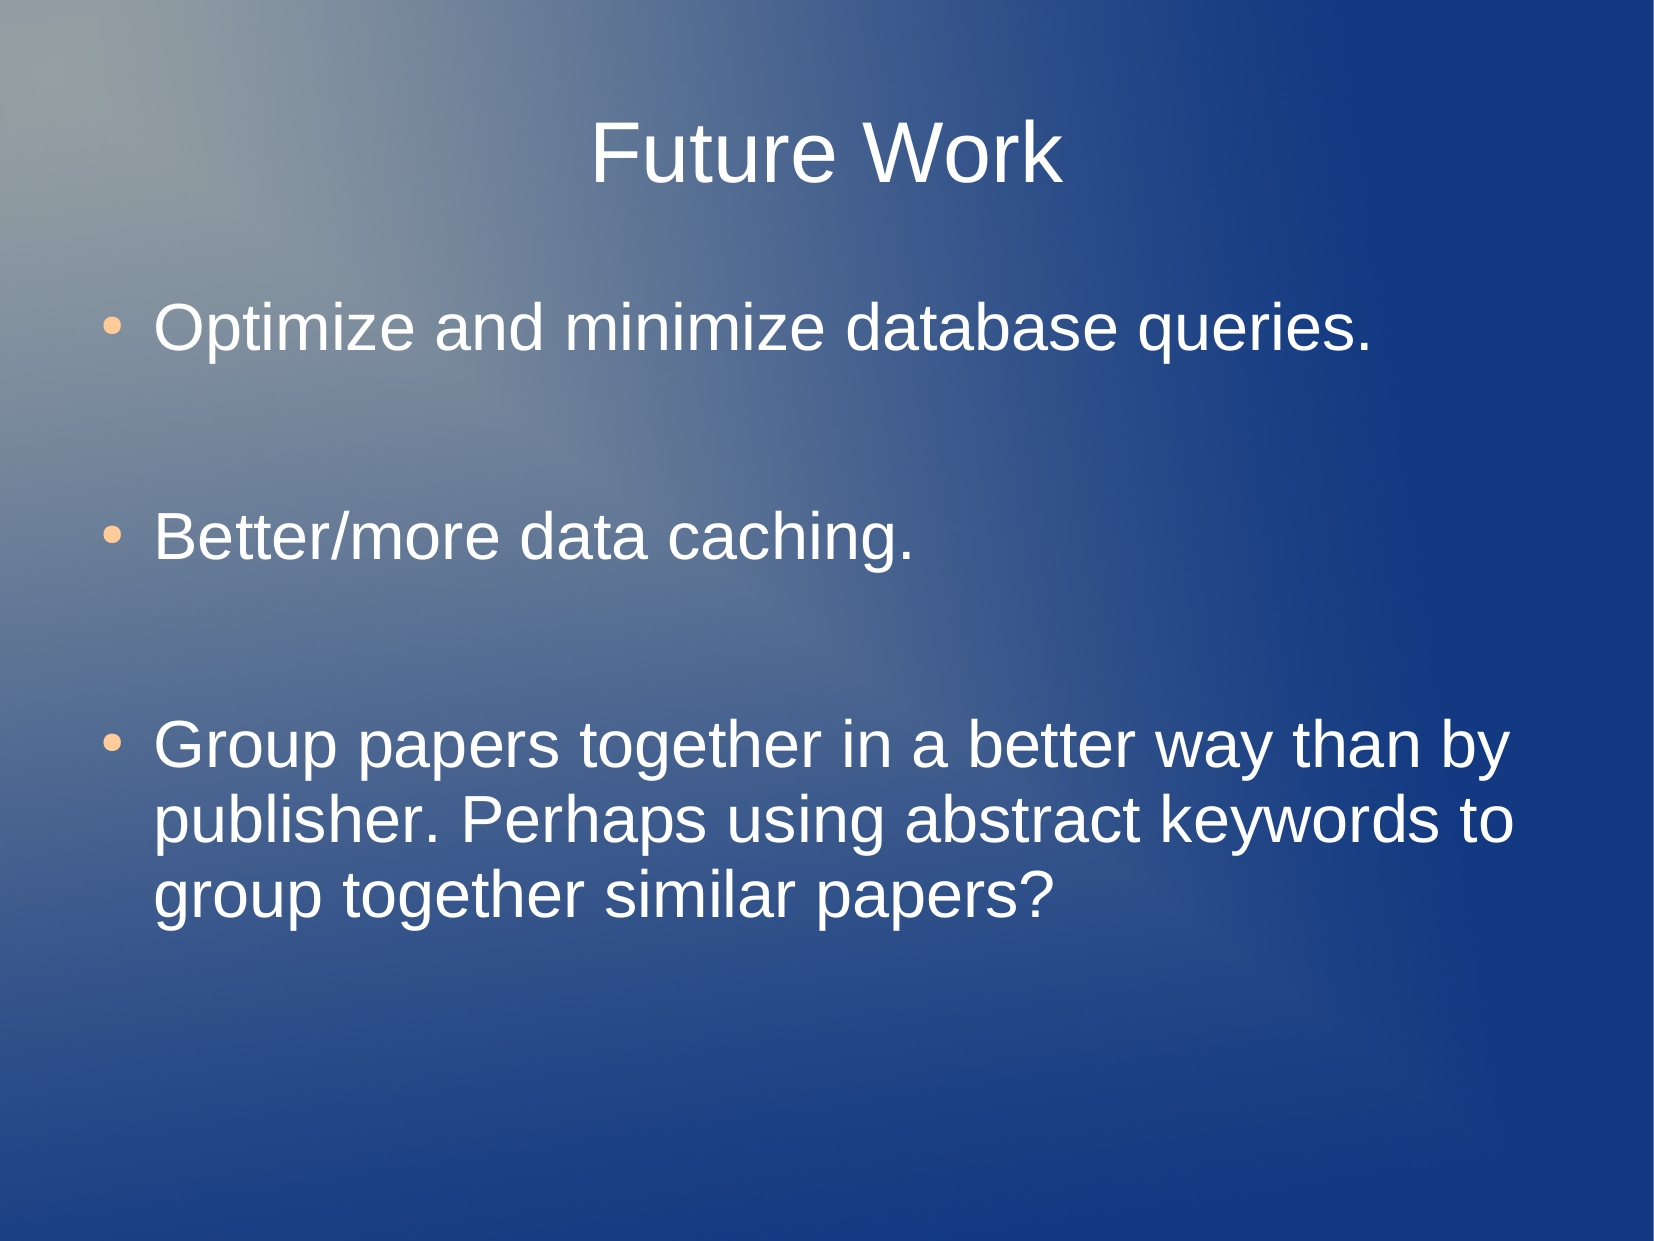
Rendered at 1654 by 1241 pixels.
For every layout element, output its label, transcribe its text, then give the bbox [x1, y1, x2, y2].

picture [0, 0, 1654, 1241]
title Future Work [82, 49, 1571, 257]
list Optimize and minimize database queries. Better/more data caching. Group papers together in a better way than by publisher. Perhaps using abstract keywords to group together similar papers? [82, 290, 1571, 1109]
